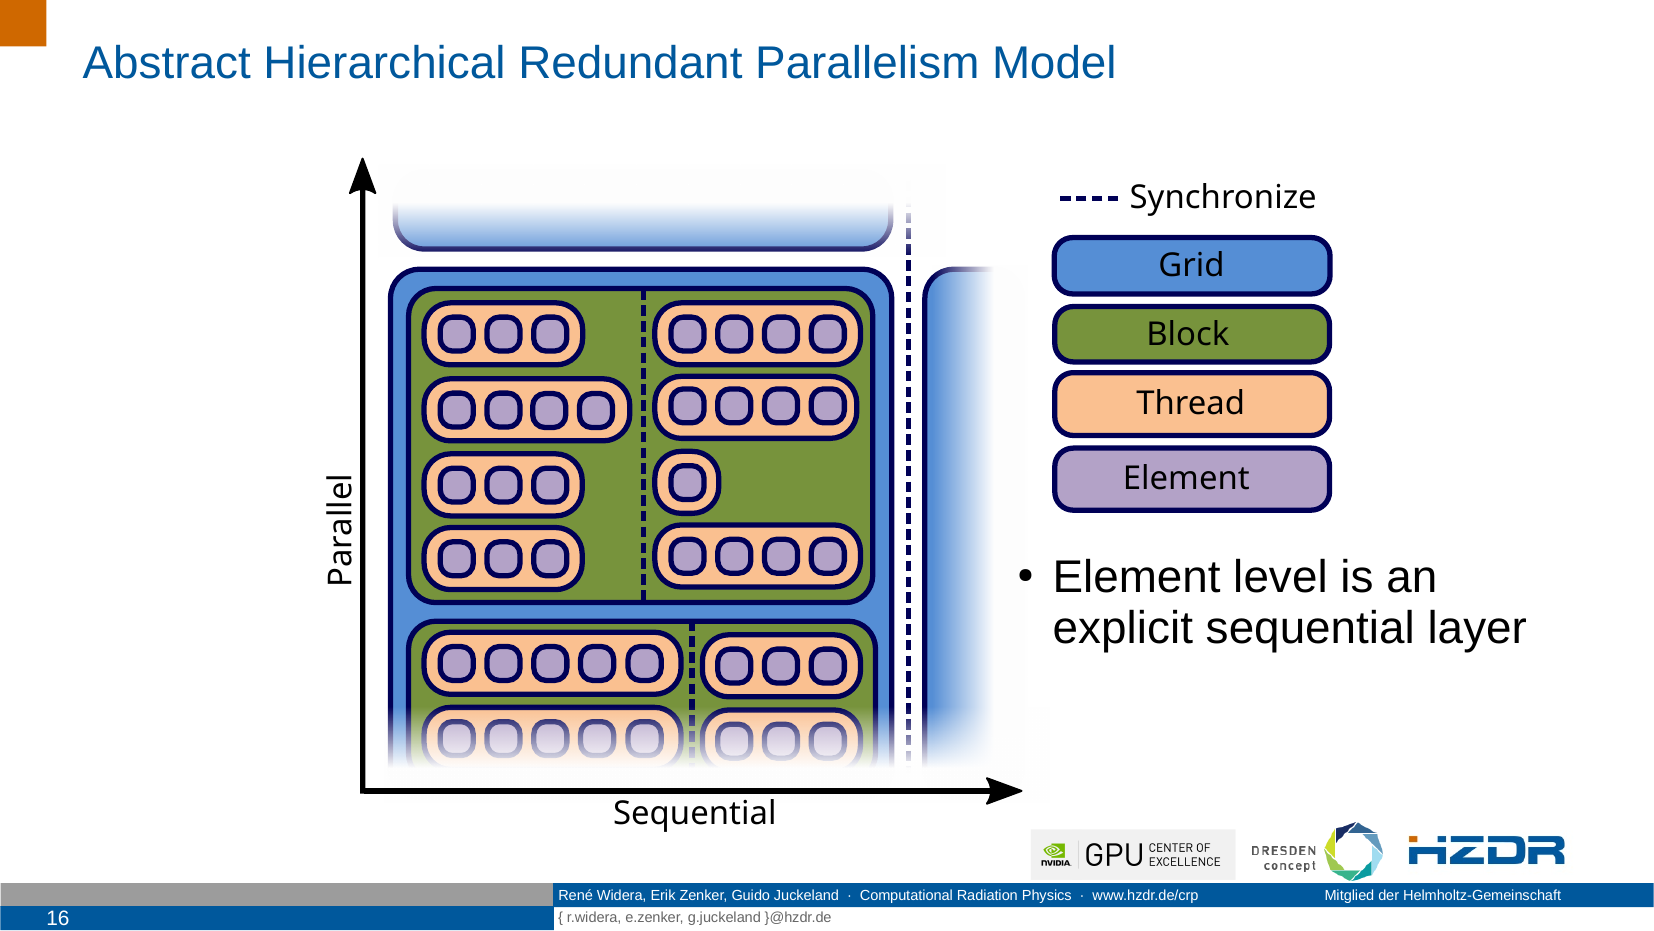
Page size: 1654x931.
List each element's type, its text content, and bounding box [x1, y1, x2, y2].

title Abstract Hierarchical Redundant Parallelism Model [82, 36, 1571, 143]
picture [1386, 819, 1582, 881]
text_box Element level is an explicit sequential layer [1002, 543, 1589, 730]
picture [320, 157, 1383, 894]
